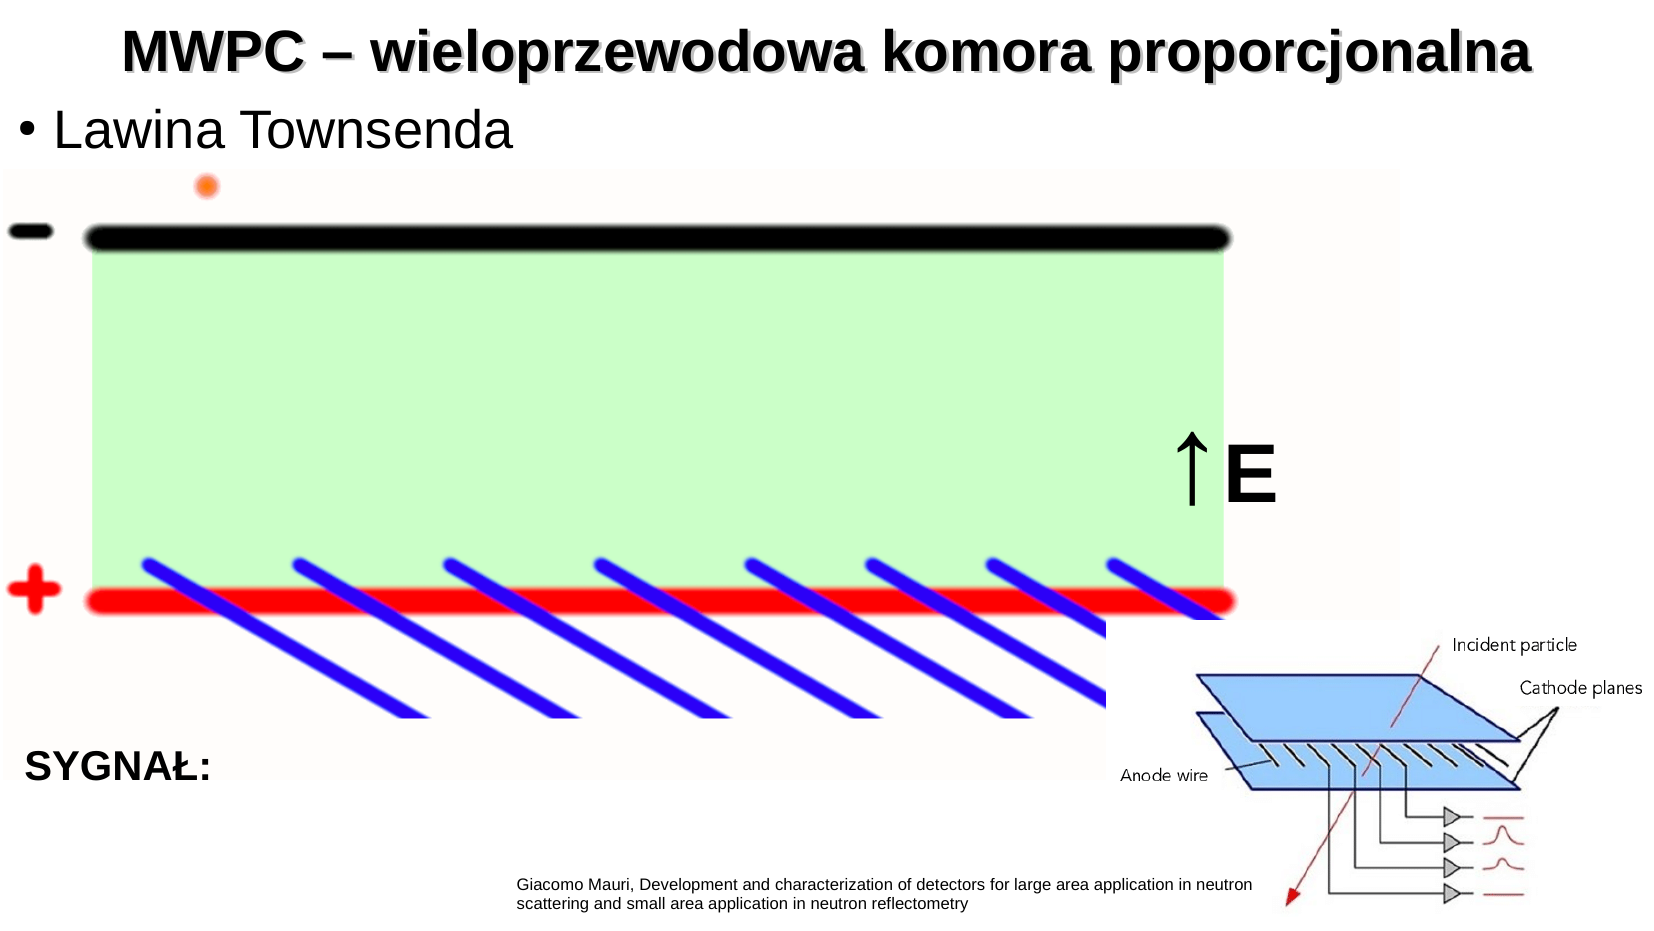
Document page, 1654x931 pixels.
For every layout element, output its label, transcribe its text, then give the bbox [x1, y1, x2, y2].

title MWPC – wieloprzewodowa komora proporcjonalna [0, 0, 1654, 136]
text_box Giacomo Mauri, Development and characterization of detectors for large area application in neutron scattering and small area application in neutron reflectometry [501, 868, 1270, 921]
picture [3, 169, 1654, 931]
text_box SYGNAŁ: [9, 735, 338, 799]
text_box ↑E [1146, 382, 1580, 551]
text_box Lawina Townsenda [17, 96, 1412, 162]
